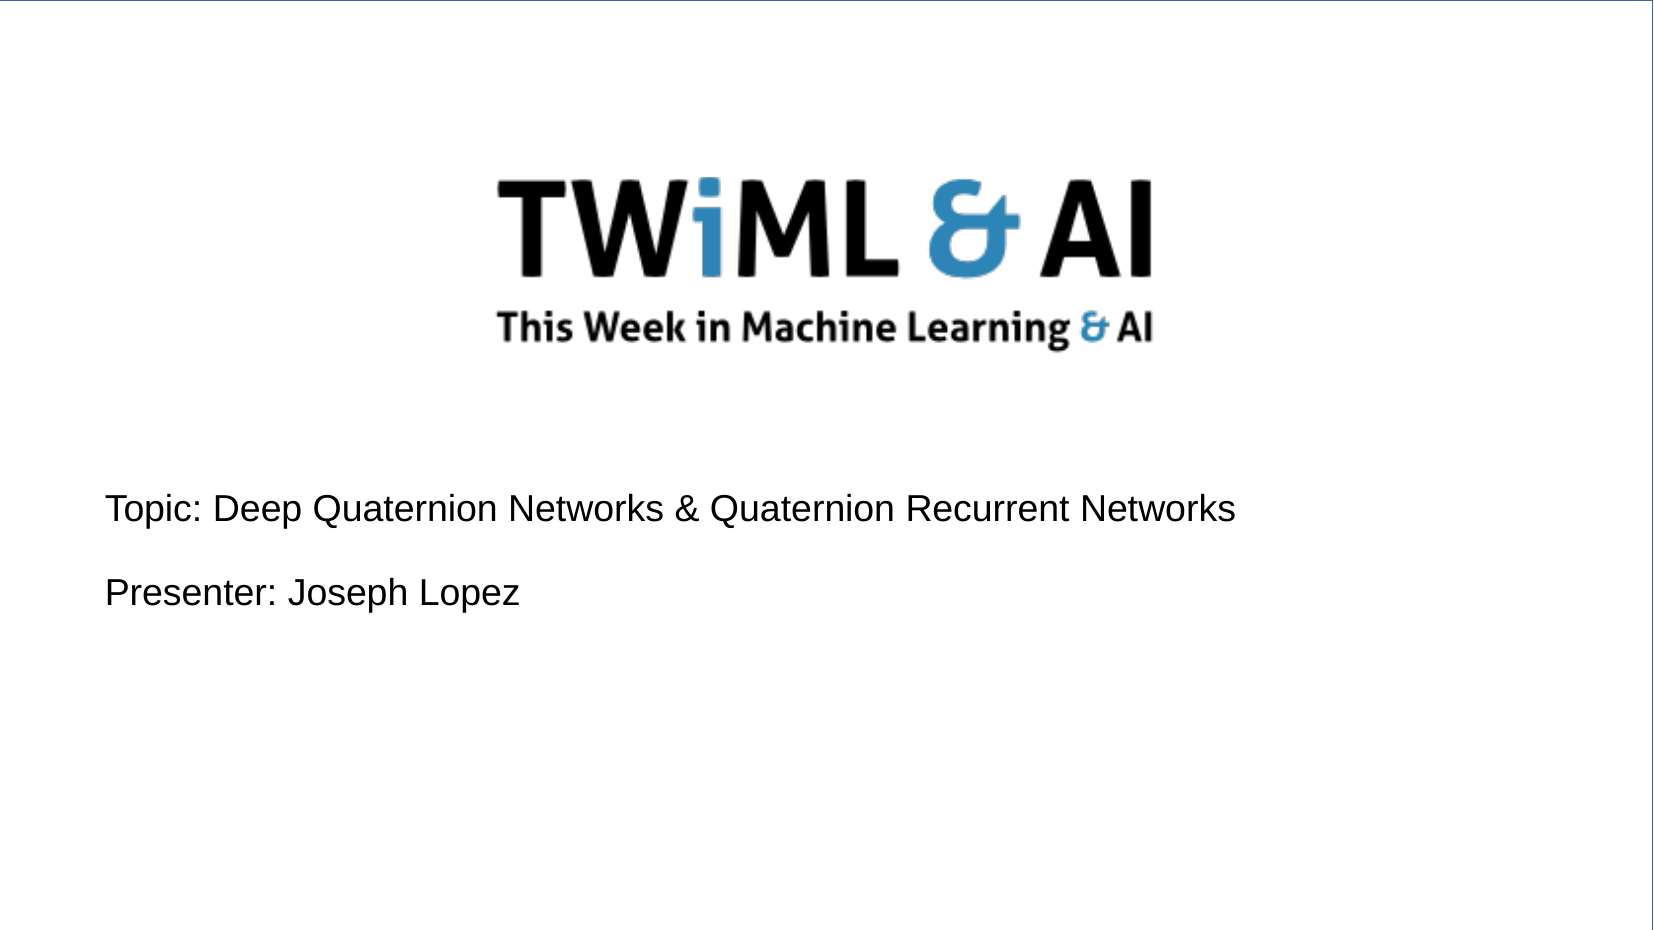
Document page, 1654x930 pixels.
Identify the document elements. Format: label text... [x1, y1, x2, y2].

picture [480, 164, 1171, 363]
text_box Topic: Deep Quaternion Networks & Quaternion Recurrent Networks Presenter: Joseph Lopez [90, 479, 1561, 621]
text_box [0, 0, 1653, 930]
